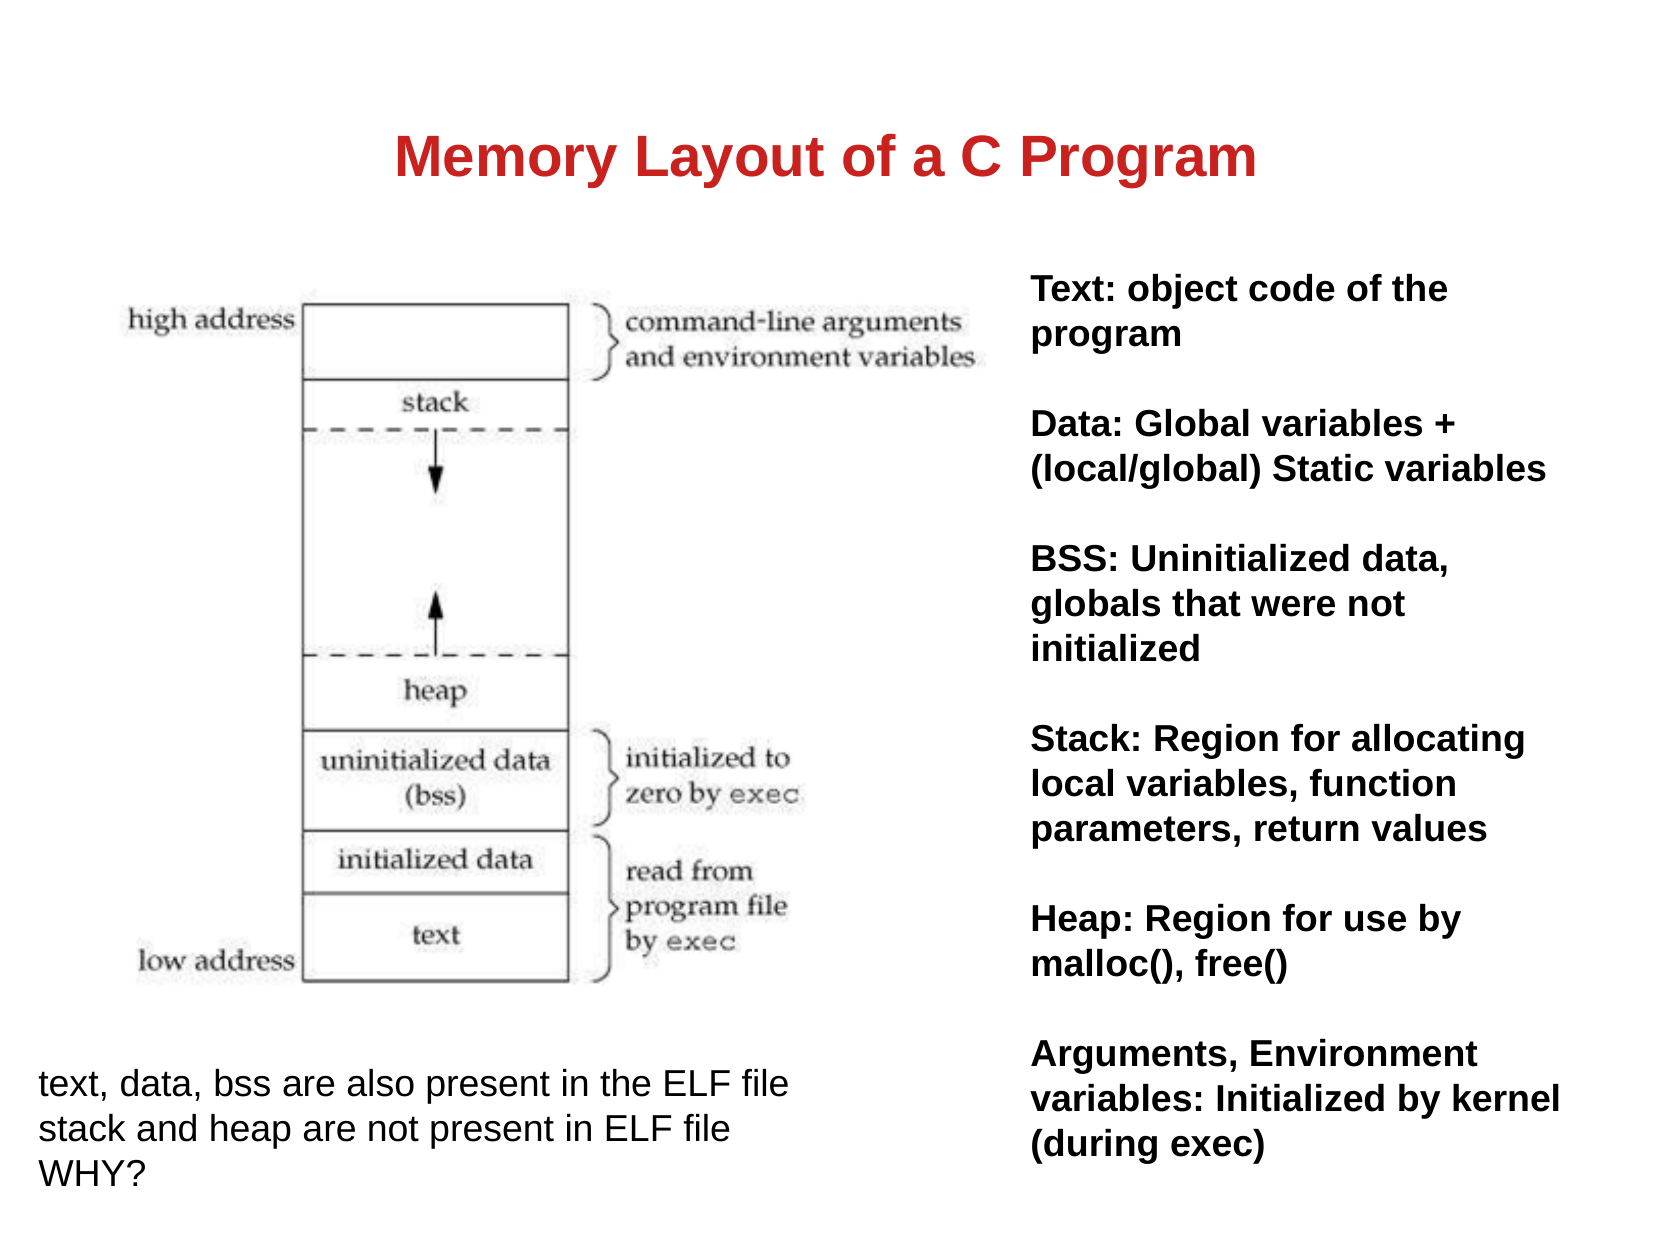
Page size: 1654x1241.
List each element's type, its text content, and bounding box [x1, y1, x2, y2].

text_box Text: object code of the program Data: Global variables + (local/global) Static variables BSS: Uninitialized data, globals that were not initialized Stack: Region for allocating local variables, function parameters, return values Heap: Region for use by malloc(), free() Arguments, Environment variables: Initialized by kernel (during exec) [1015, 256, 1595, 1112]
title Memory Layout of a C Program [82, 49, 1571, 257]
picture [35, 271, 1015, 1004]
text_box text, data, bss are also present in the ELF file stack and heap are not present in ELF file WHY? [23, 1051, 934, 1192]
